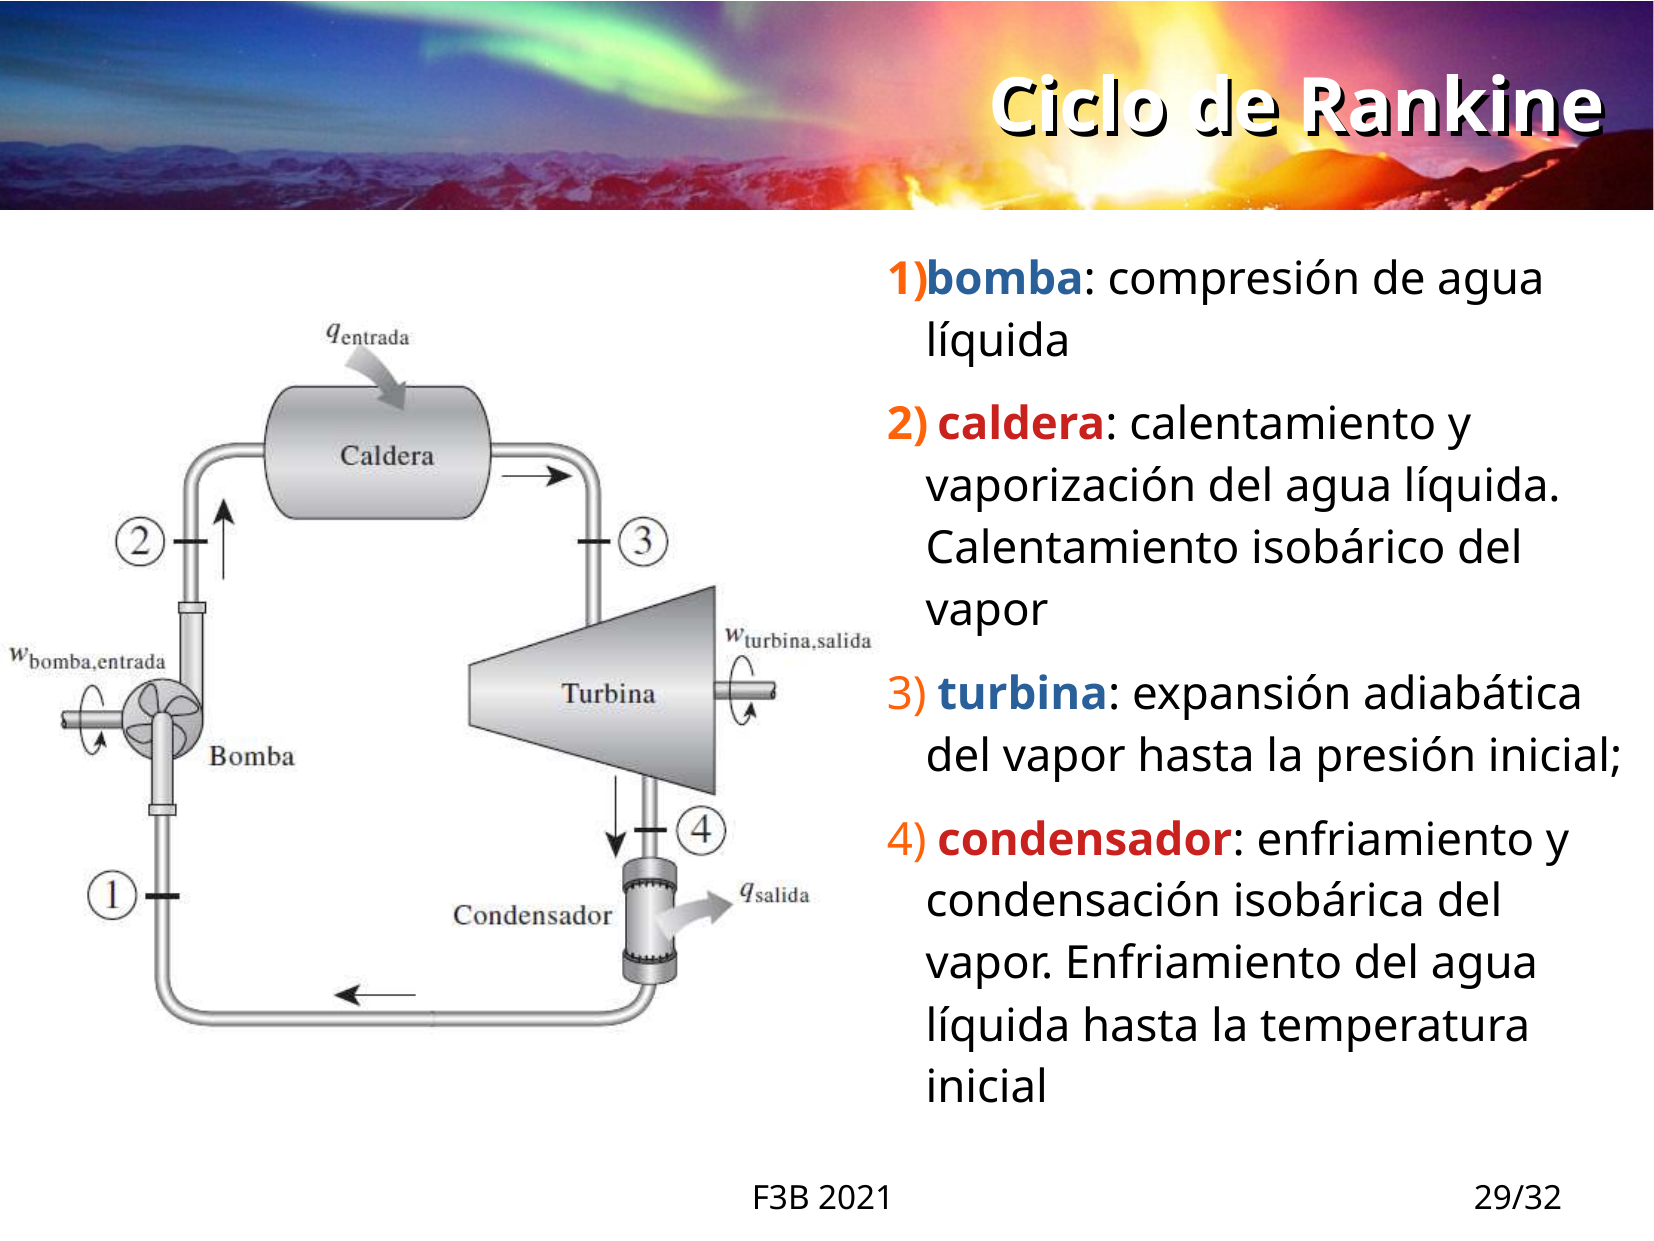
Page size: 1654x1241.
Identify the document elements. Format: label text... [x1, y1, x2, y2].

picture [0, 309, 873, 1060]
title Ciclo de Rankine [45, 15, 1606, 191]
list bomba: compresión de agua líquida caldera: calentamiento y vaporización del agua líquida. Calentamiento isobárico del vapor turbina: expansión adiabática del vapor hasta la presión inicial; condensador: enfriamiento y condensación isobárica del vapor. Enfriamiento del agua líquida hasta la temperatura inicial [873, 245, 1636, 1146]
picture [0, 1, 1654, 210]
